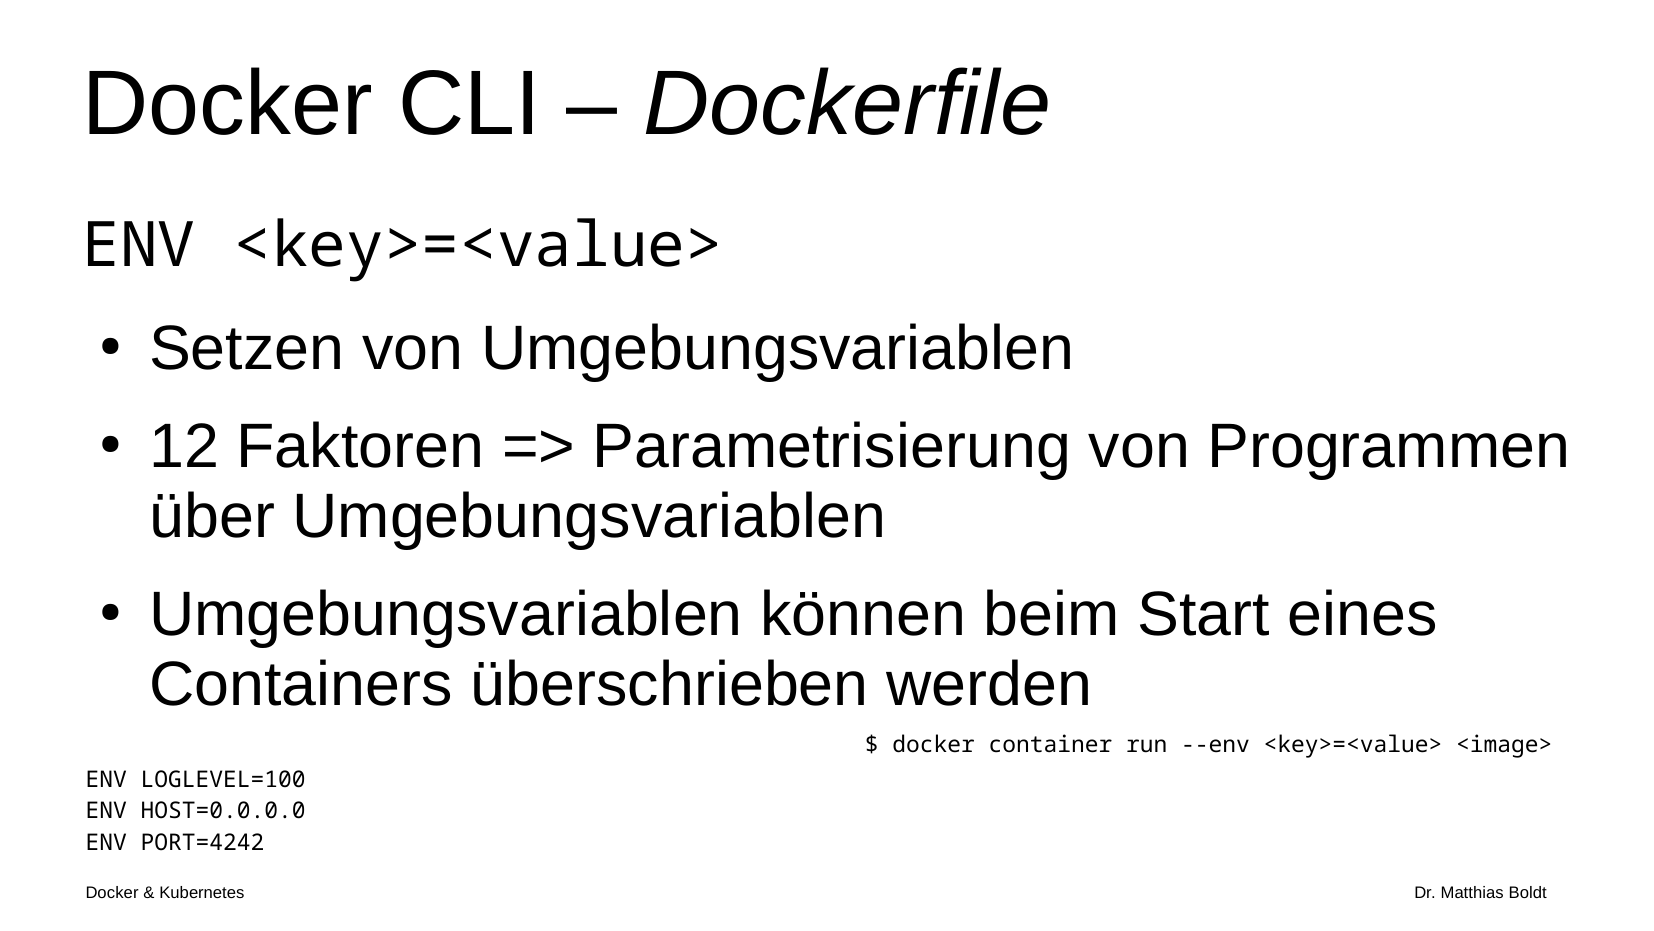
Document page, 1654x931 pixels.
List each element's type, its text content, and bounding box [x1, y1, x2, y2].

text_box $ docker container run --env <key>=<value> <image> [850, 720, 1619, 768]
text_box Docker & Kubernetes Dr. Matthias Boldt [70, 875, 1563, 910]
list ENV <key>=<value> Setzen von Umgebungsvariablen 12 Faktoren => Parametrisierung von Programmen über Umgebungsvariablen Umgebungsvariablen können beim Start eines Containers überschrieben werden [82, 199, 1607, 721]
text_box ENV LOGLEVEL=100 ENV HOST=0.0.0.0 ENV PORT=4242 [70, 755, 1560, 863]
title Docker CLI – Dockerfile [82, 25, 1571, 181]
